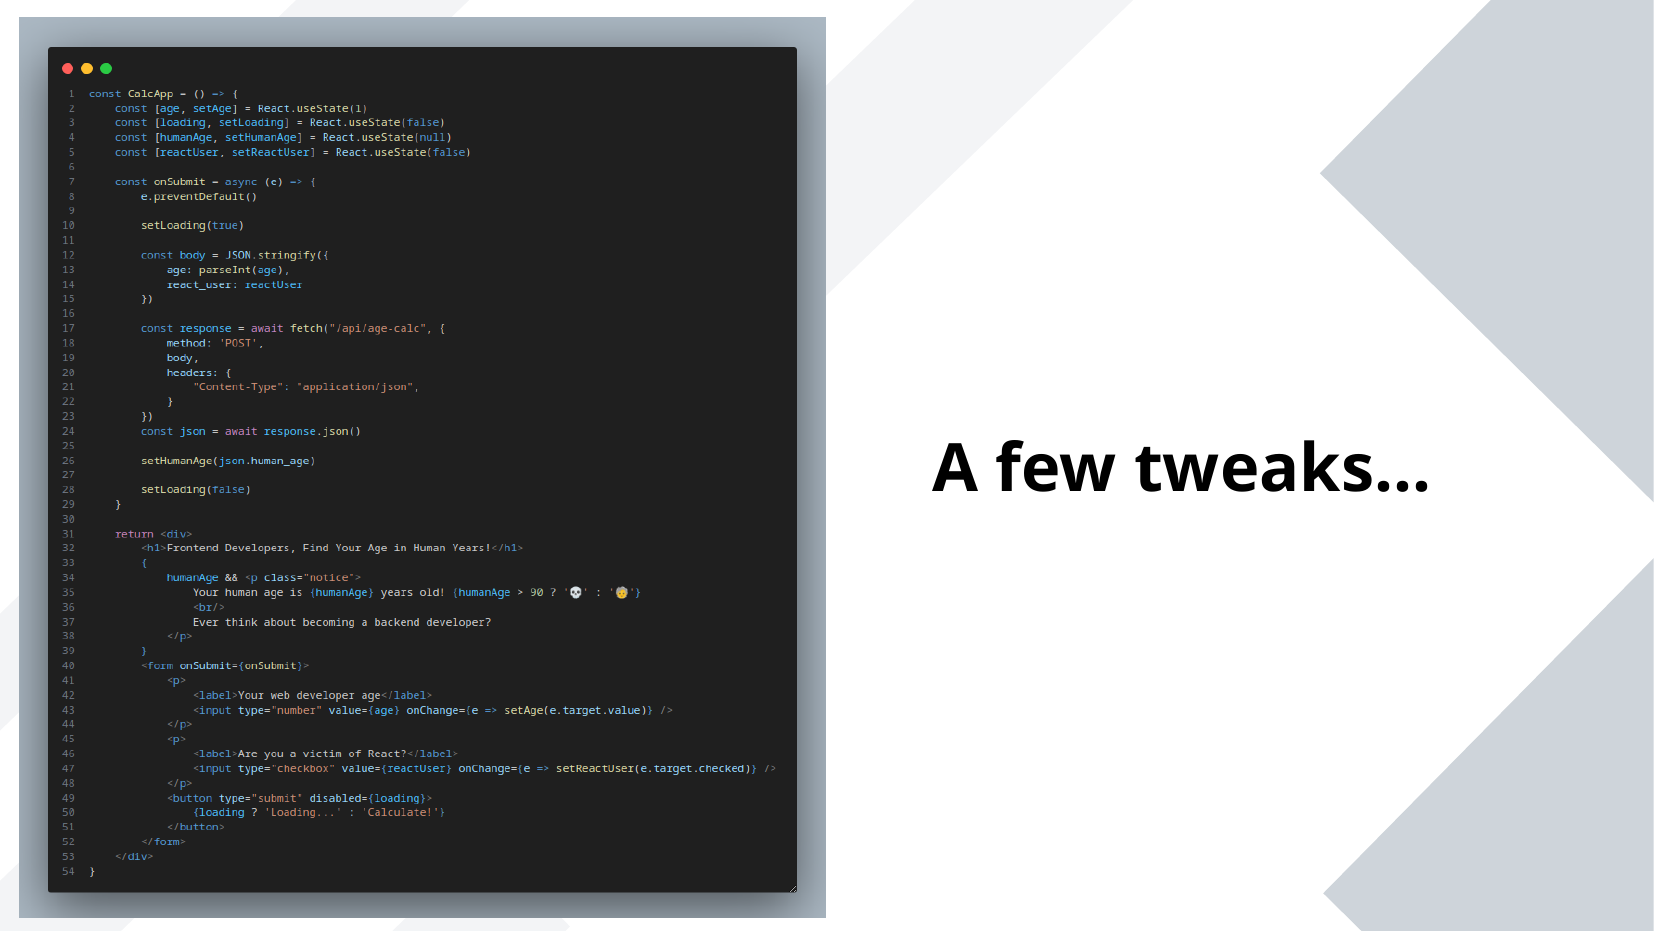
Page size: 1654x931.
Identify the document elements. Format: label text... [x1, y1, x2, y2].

title A few tweaks... [932, 374, 1651, 556]
picture [19, 17, 826, 918]
